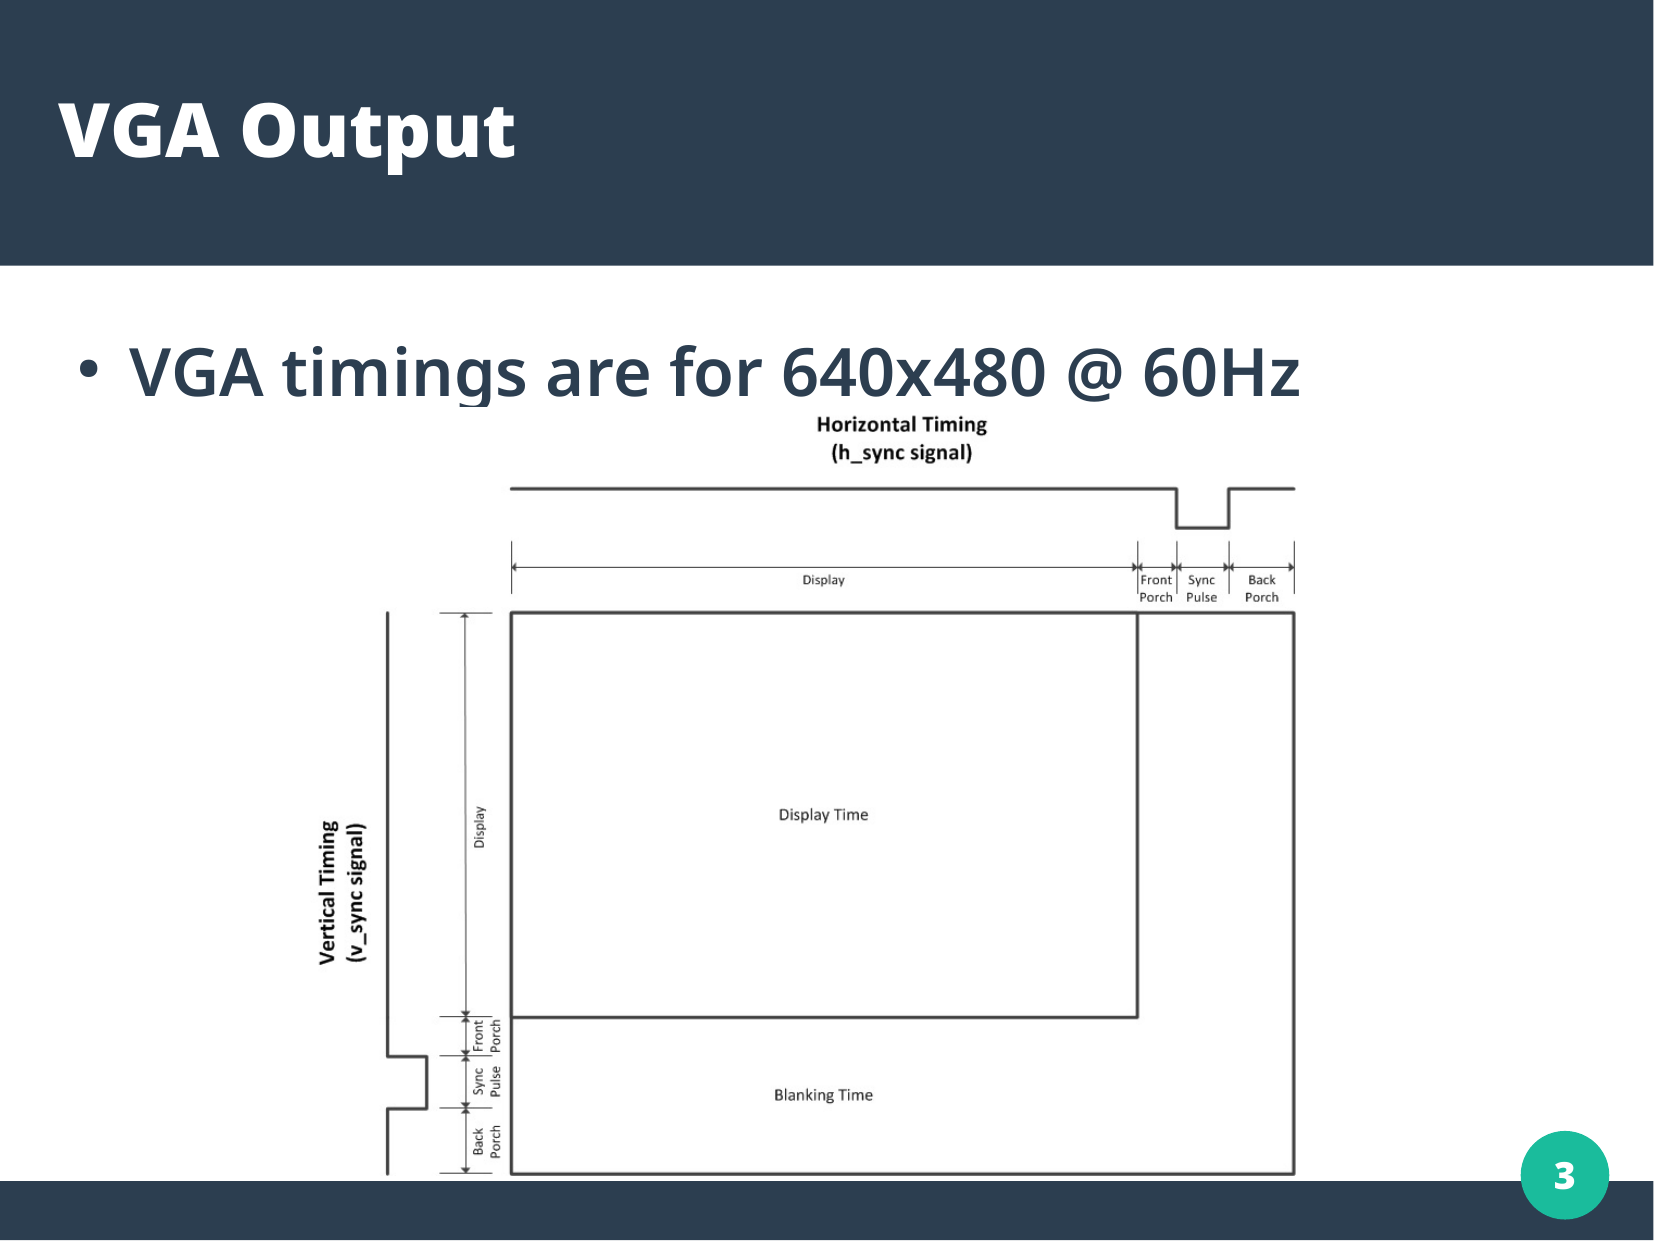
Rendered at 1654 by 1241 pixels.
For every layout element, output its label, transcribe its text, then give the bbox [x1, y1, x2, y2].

picture [310, 407, 1296, 1176]
list VGA timings are for 640x480 @ 60Hz [59, 324, 1595, 1152]
title VGA Output [59, 49, 1595, 207]
